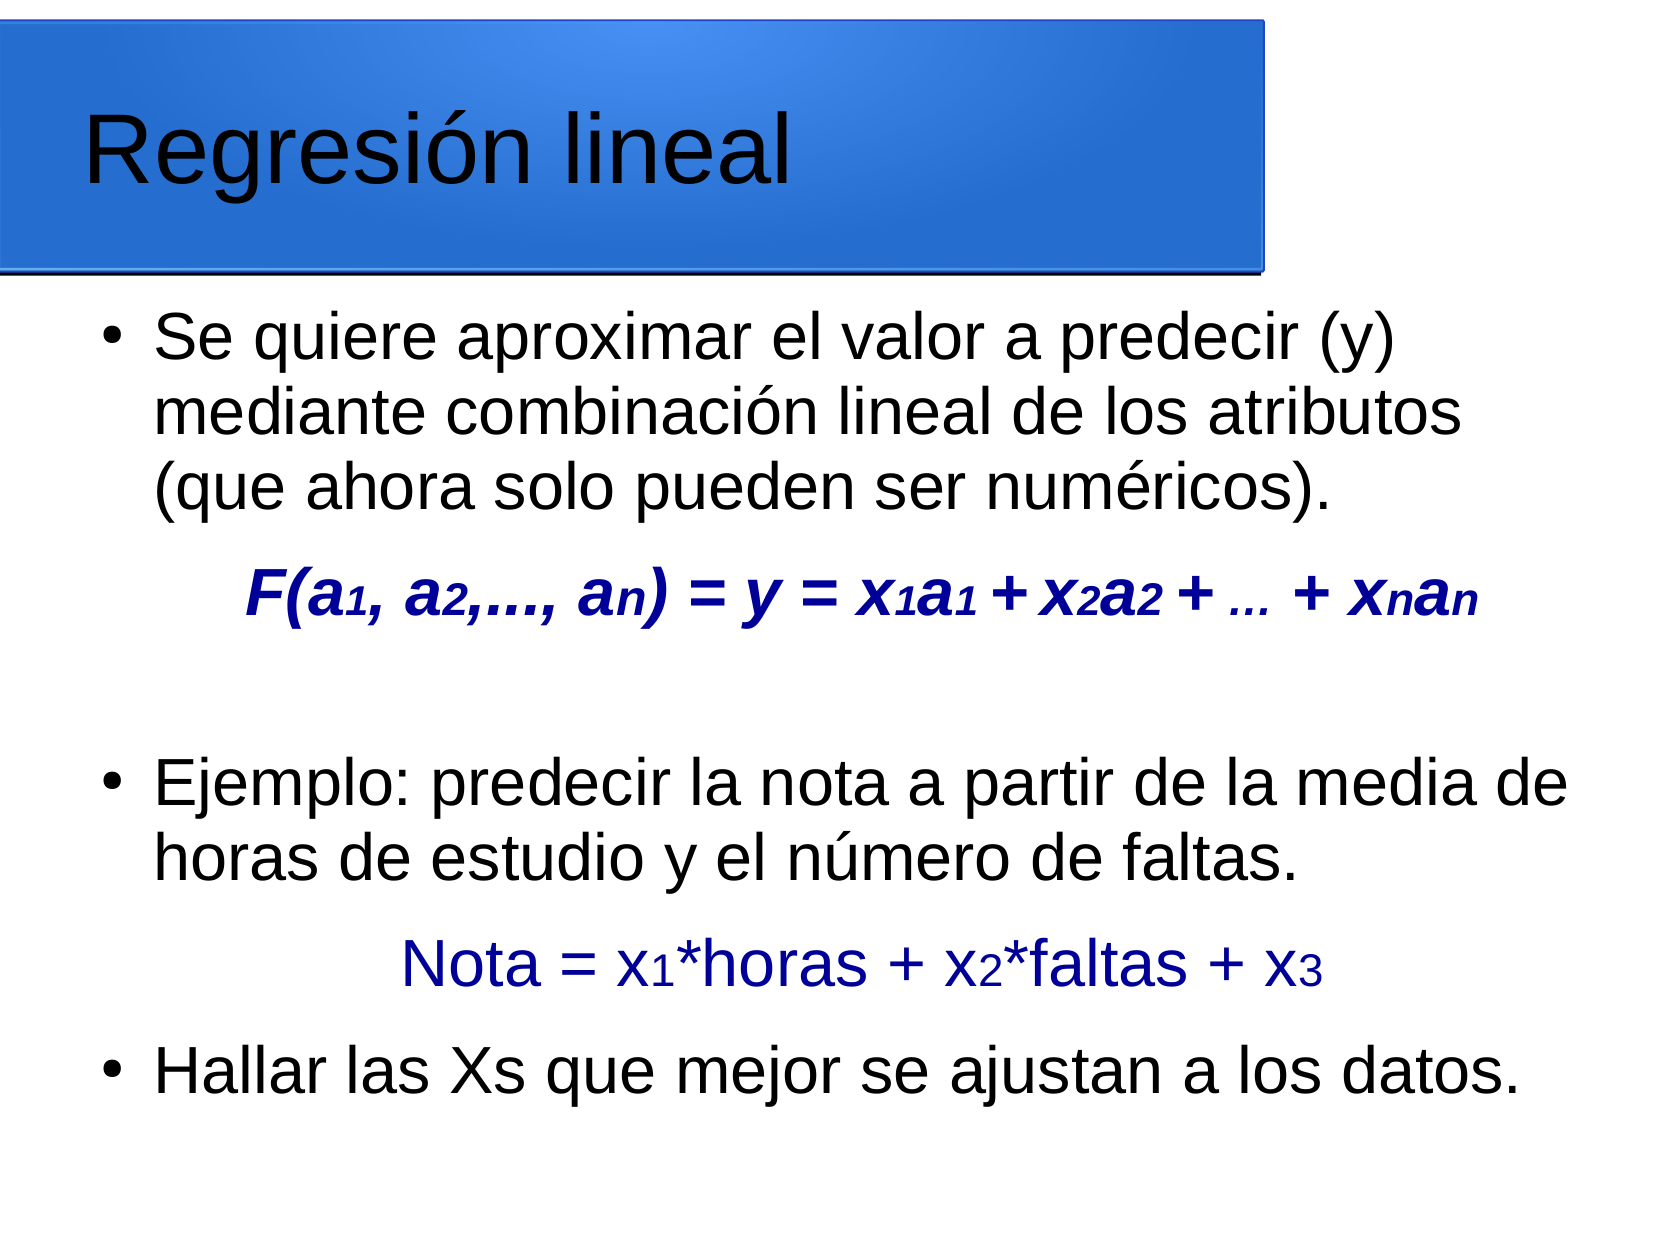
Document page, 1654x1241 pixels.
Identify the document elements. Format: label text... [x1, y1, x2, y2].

title Regresión lineal [82, 47, 1235, 252]
list Se quiere aproximar el valor a predecir (y) mediante combinación lineal de los atributos (que ahora solo pueden ser numéricos). F(a1, a2,..., an) = y = x1a1 + x2a2 + … + xnan Ejemplo: predecir la nota a partir de la media de horas de estudio y el número de faltas. Nota = x1*horas + x2*faltas + x3 Hallar las Xs que mejor se ajustan a los datos. [82, 299, 1571, 1019]
